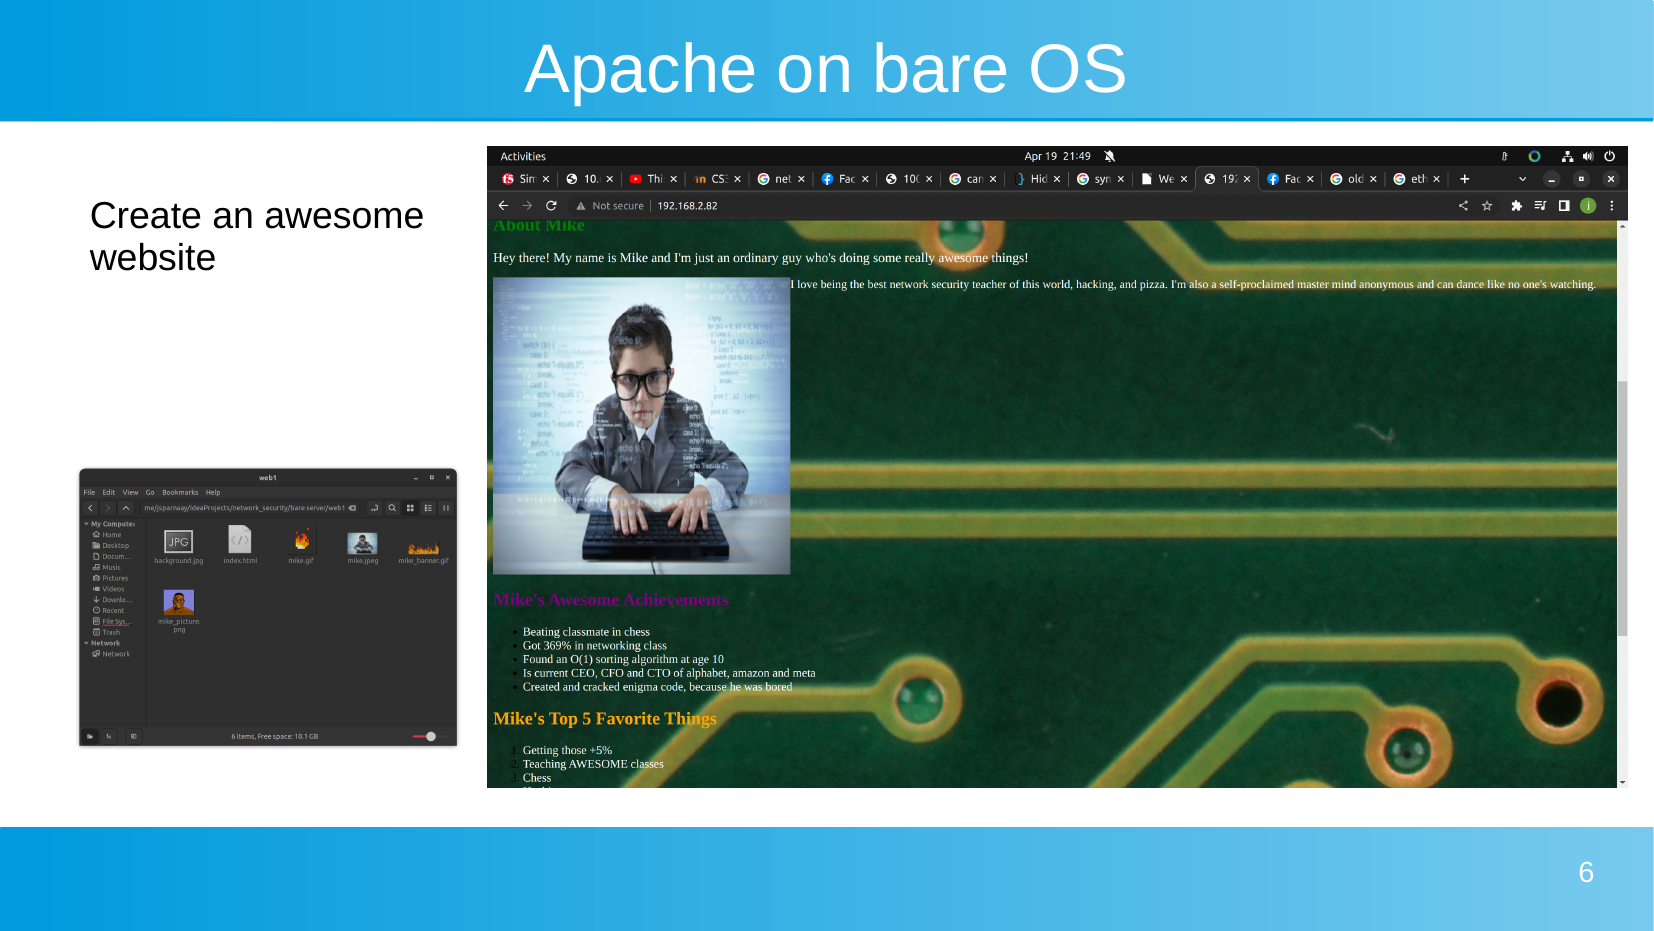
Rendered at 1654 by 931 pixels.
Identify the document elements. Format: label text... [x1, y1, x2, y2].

picture [487, 146, 1628, 788]
picture [75, 465, 461, 751]
title Apache on bare OS [59, 29, 1595, 108]
text_box Create an awesome website [75, 187, 487, 287]
